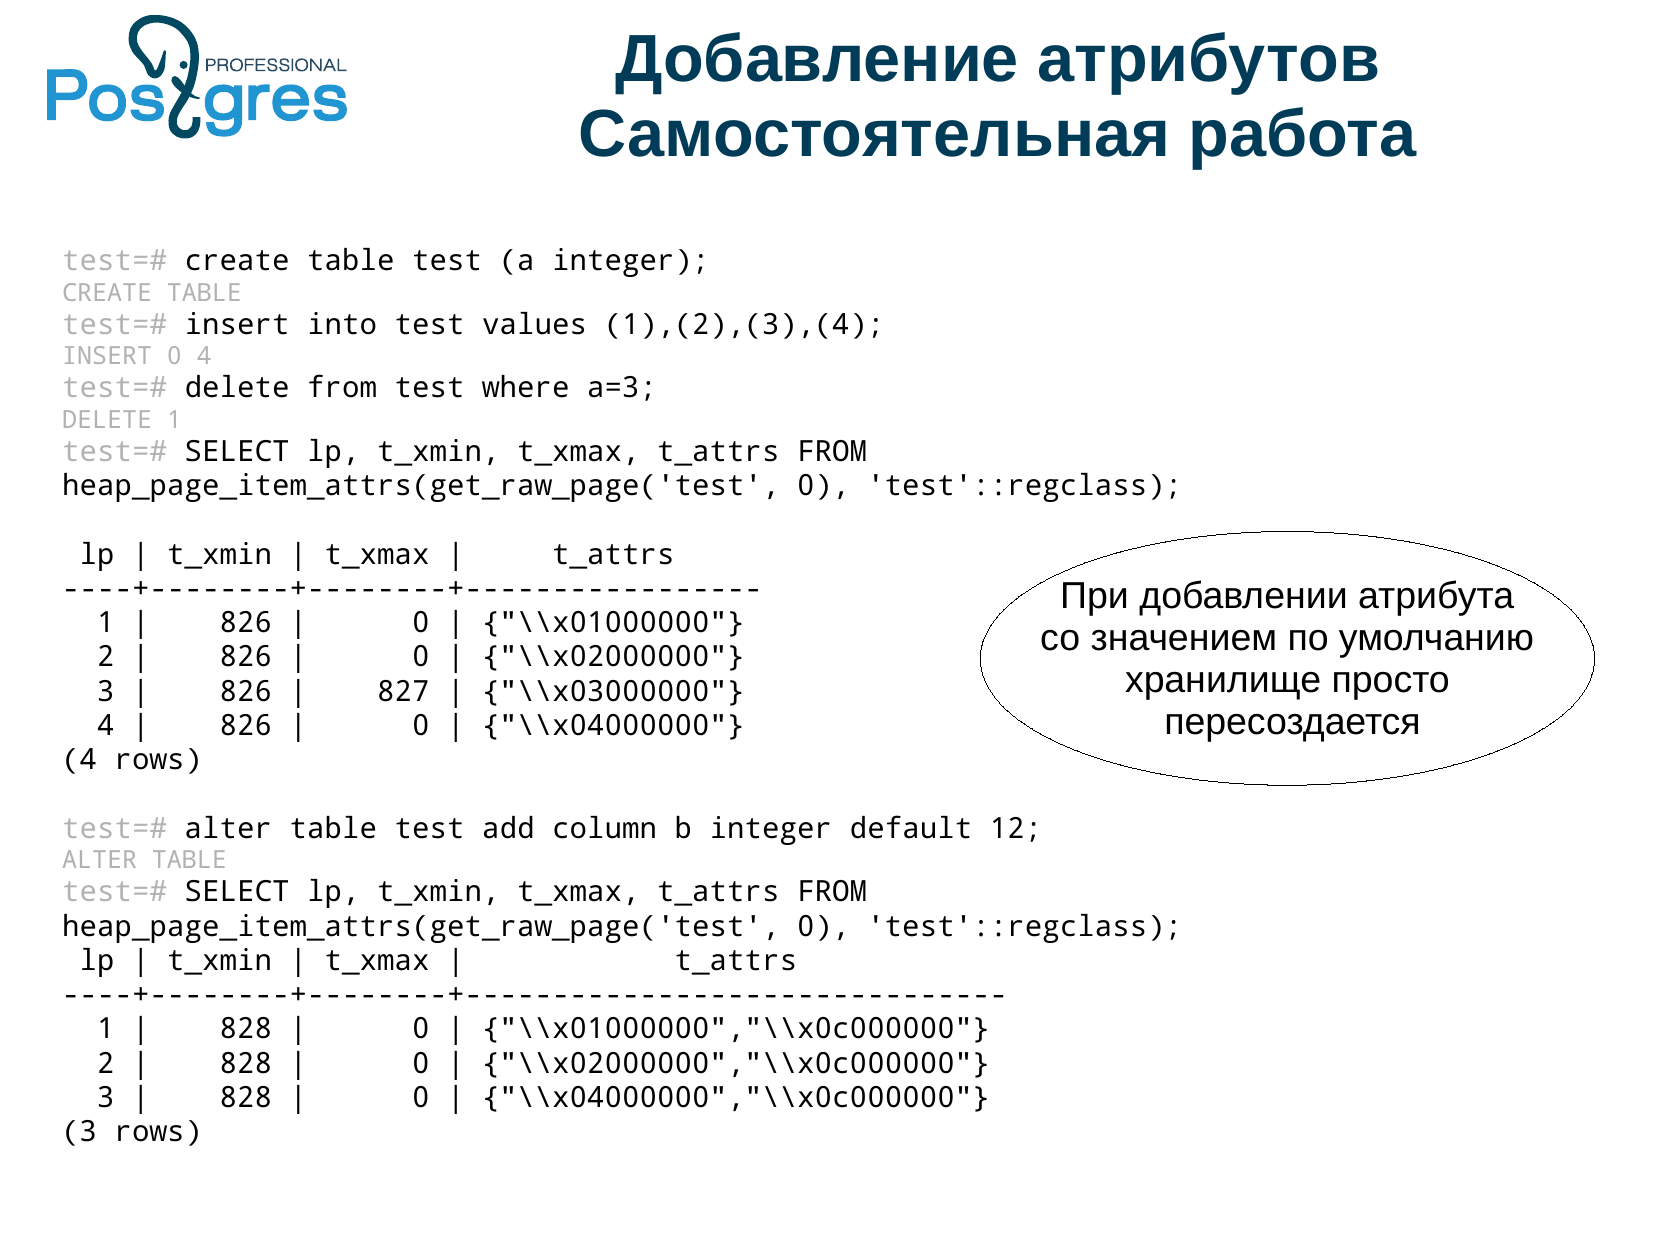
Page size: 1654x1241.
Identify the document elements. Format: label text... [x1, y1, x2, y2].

text_box При добавлении атрибута со значением по умолчанию хранилище просто пересоздается [980, 531, 1595, 786]
text_box test=# create table test (a integer); CREATE TABLE test=# insert into test values (1),(2),(3),(4); INSERT 0 4 test=# delete from test where a=3; DELETE 1 test=# SELECT lp, t_xmin, t_xmax, t_attrs FROM heap_page_item_attrs(get_raw_page('test', 0), 'test'::regclass); lp | t_xmin | t_xmax | t_attrs ----+--------+--------+----------------- 1 | 826 | 0 | {"\\x01000000"} 2 | 826 | 0 | {"\\x02000000"} 3 | 826 | 827 | {"\\x03000000"} 4 | 826 | 0 | {"\\x04000000"} (4 rows) test=# alter table test add column b integer default 12; ALTER TABLE test=# SELECT lp, t_xmin, t_xmax, t_attrs FROM heap_page_item_attrs(get_raw_page('test', 0), 'test'::regclass); lp | t_xmin | t_xmax | t_attrs ----+--------+--------+------------------------------- 1 | 828 | 0 | {"\\x01000000","\\x0c000000"} 2 | 828 | 0 | {"\\x02000000","\\x0c000000"} 3 | 828 | 0 | {"\\x04000000","\\x0c000000"} (3 rows) [47, 236, 1583, 1157]
title Добавление атрибутов Самостоятельная работа [389, 20, 1607, 171]
